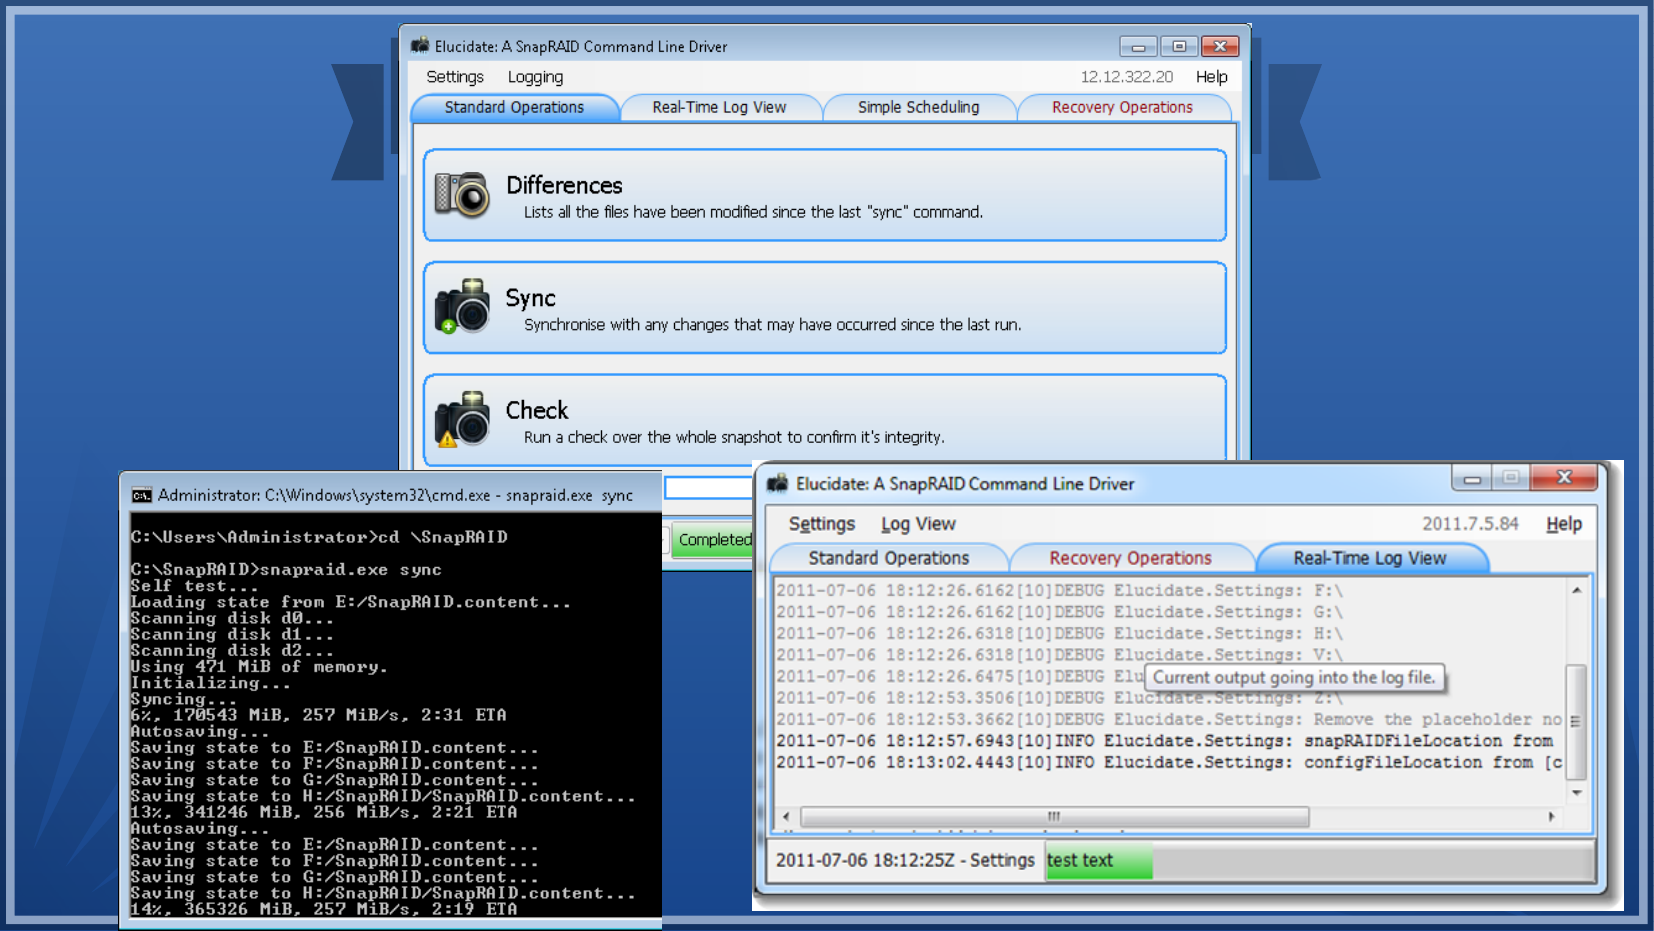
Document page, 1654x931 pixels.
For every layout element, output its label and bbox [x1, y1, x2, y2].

picture [118, 23, 1624, 931]
